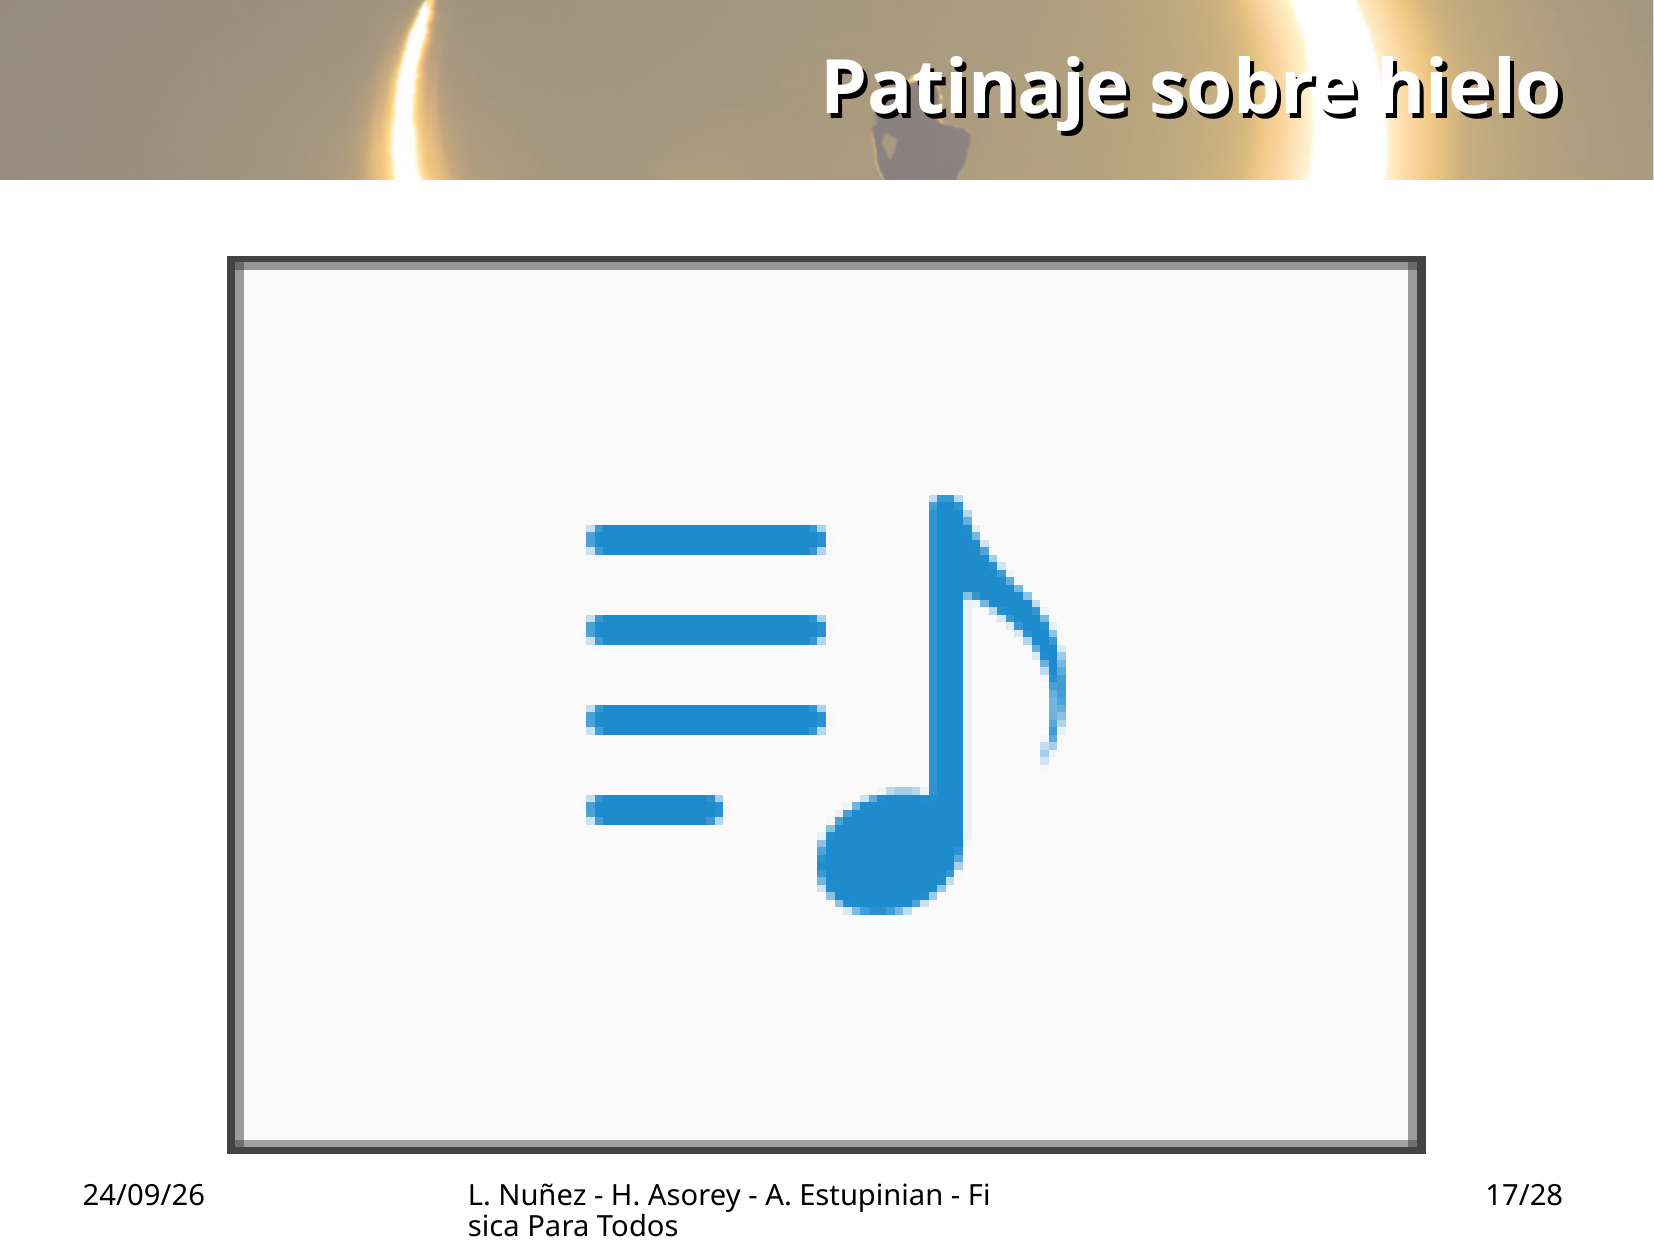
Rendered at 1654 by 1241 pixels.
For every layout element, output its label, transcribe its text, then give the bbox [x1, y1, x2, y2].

title Patinaje sobre hielo [75, 19, 1564, 151]
picture [0, 0, 1654, 180]
text_box [226, 255, 1427, 1156]
